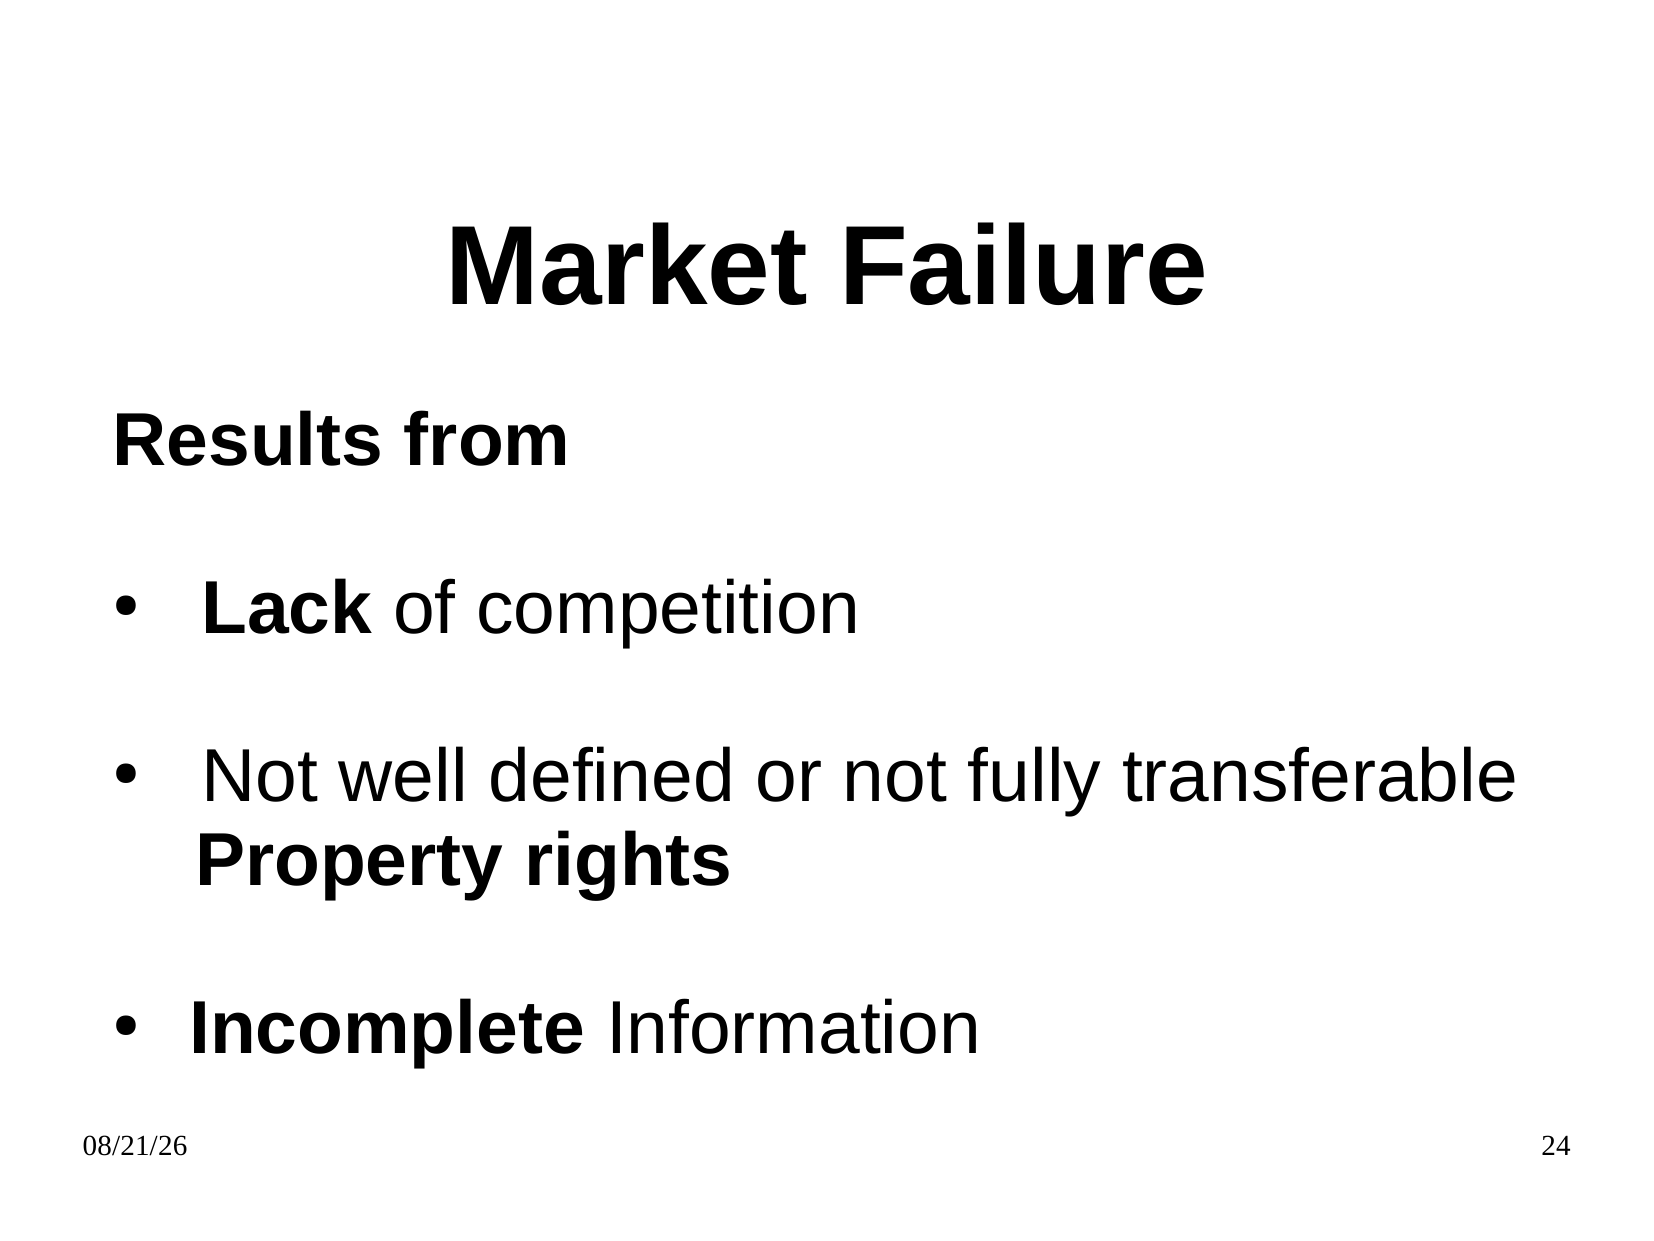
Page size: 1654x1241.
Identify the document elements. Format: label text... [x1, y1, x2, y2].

title Market Failure [82, 161, 1571, 369]
subtitle Results from Lack of competition Not well defined or not fully transferable Property rights Incomplete Information [112, 397, 1613, 1070]
